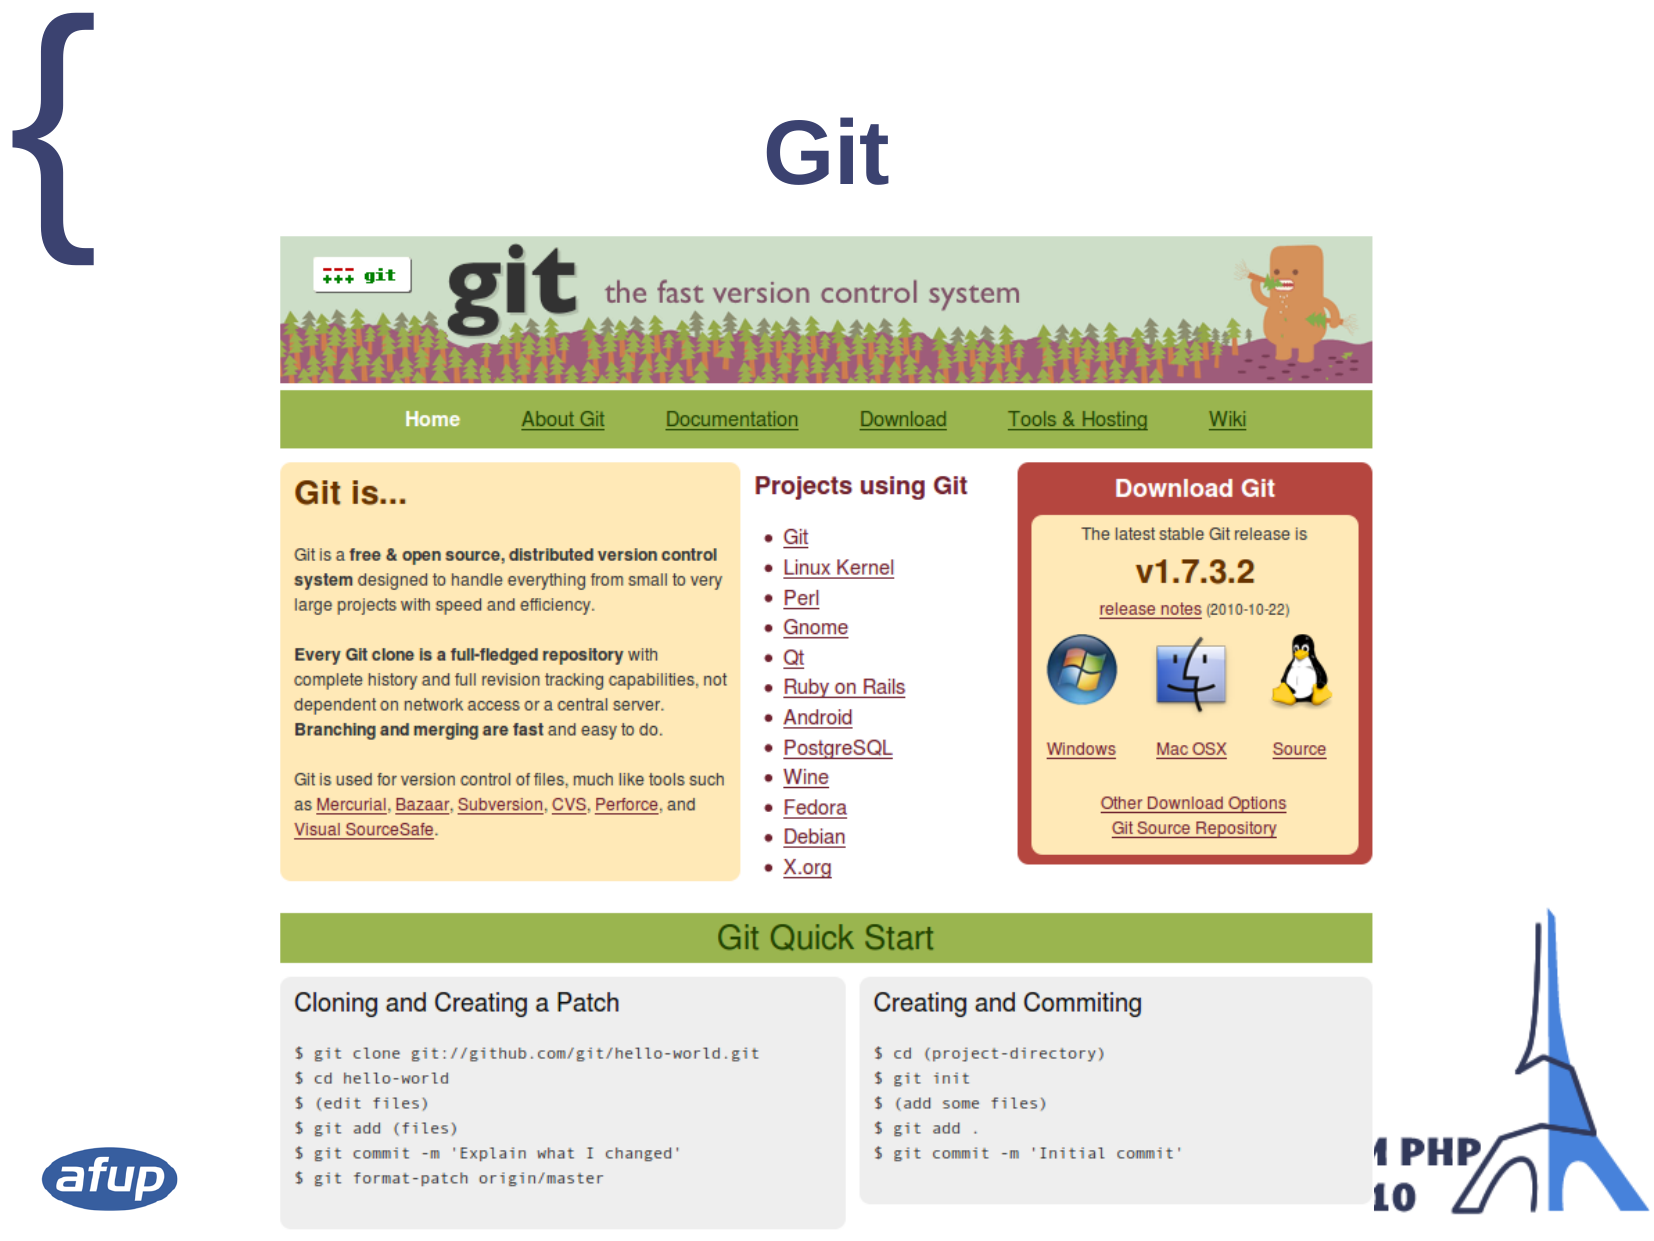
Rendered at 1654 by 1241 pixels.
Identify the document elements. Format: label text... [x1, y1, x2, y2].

title Git [82, 56, 1571, 250]
picture [279, 235, 1650, 1241]
picture [41, 1146, 178, 1211]
